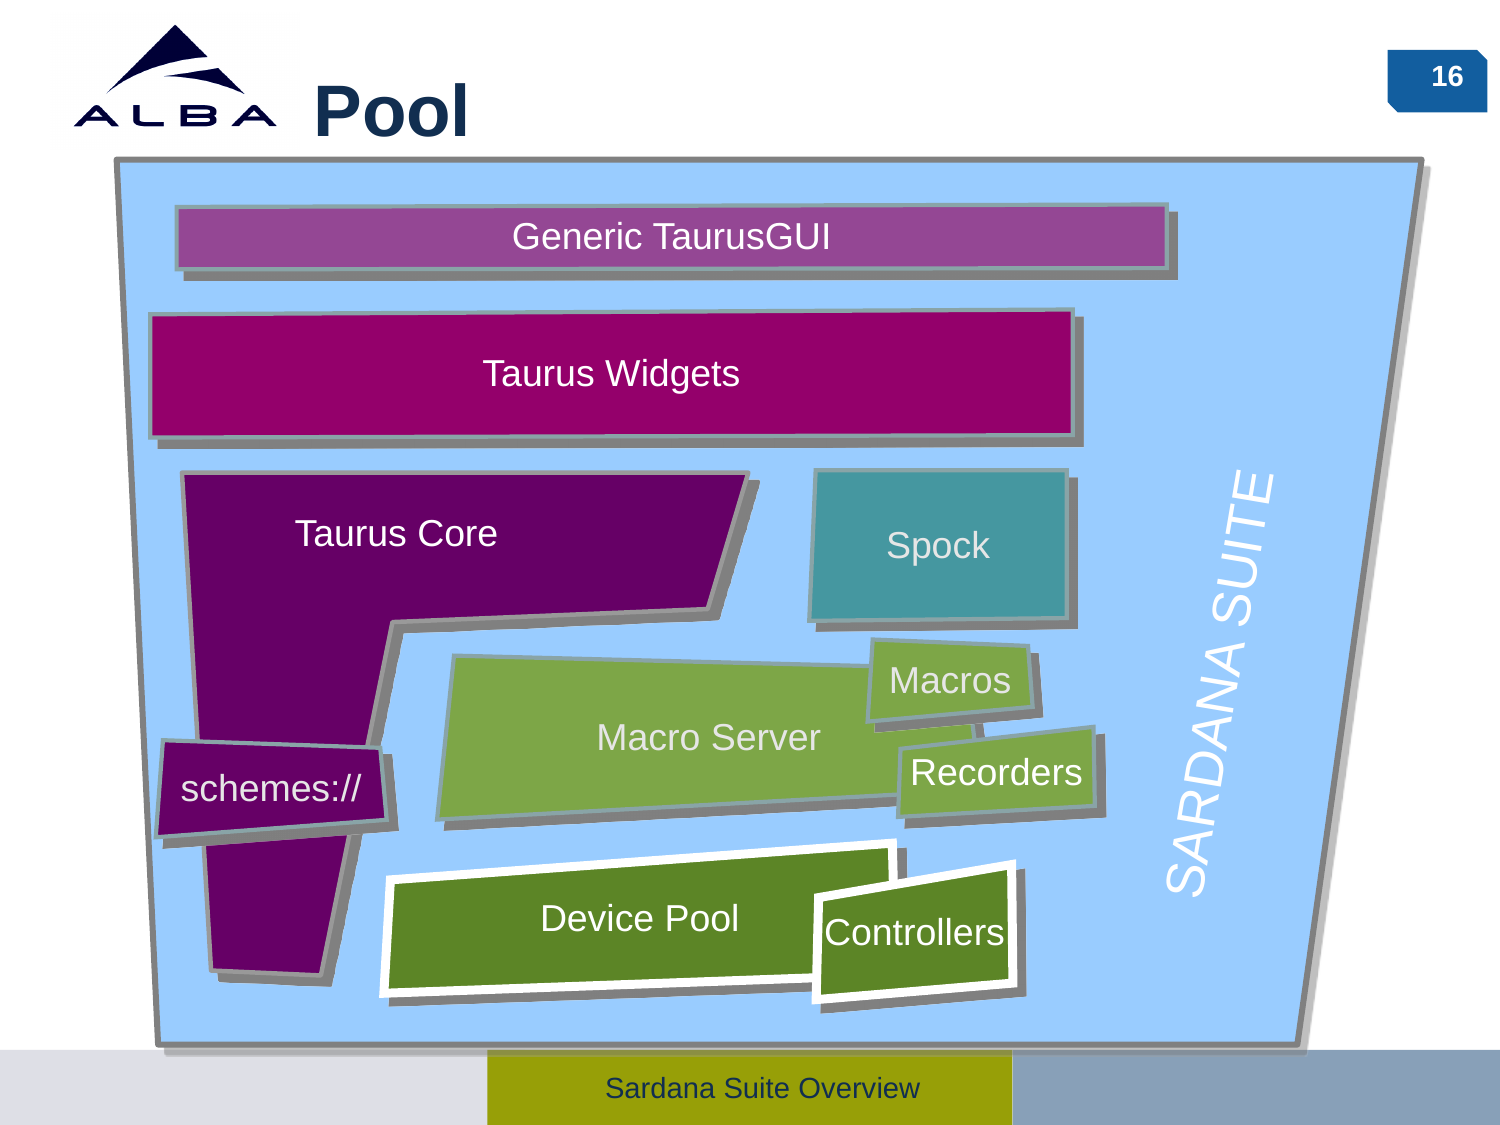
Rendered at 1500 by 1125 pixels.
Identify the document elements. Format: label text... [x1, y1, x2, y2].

text_box SARDANA SUITE [1141, 269, 1354, 926]
text_box Generic TaurusGUI [176, 204, 1167, 270]
text_box Spock [809, 470, 1067, 621]
text_box Device Pool [383, 843, 894, 994]
text_box Macro Server [437, 655, 975, 820]
text_box Taurus Core [279, 505, 601, 583]
picture [50, 12, 300, 150]
text_box [116, 159, 1422, 1045]
title Pool [298, 56, 1374, 159]
text_box schemes:// [155, 740, 387, 838]
text_box Recorders [898, 726, 1095, 817]
text_box Taurus Widgets [150, 309, 1073, 438]
text_box Macros [867, 639, 1033, 722]
text_box Controllers [816, 864, 1013, 1000]
